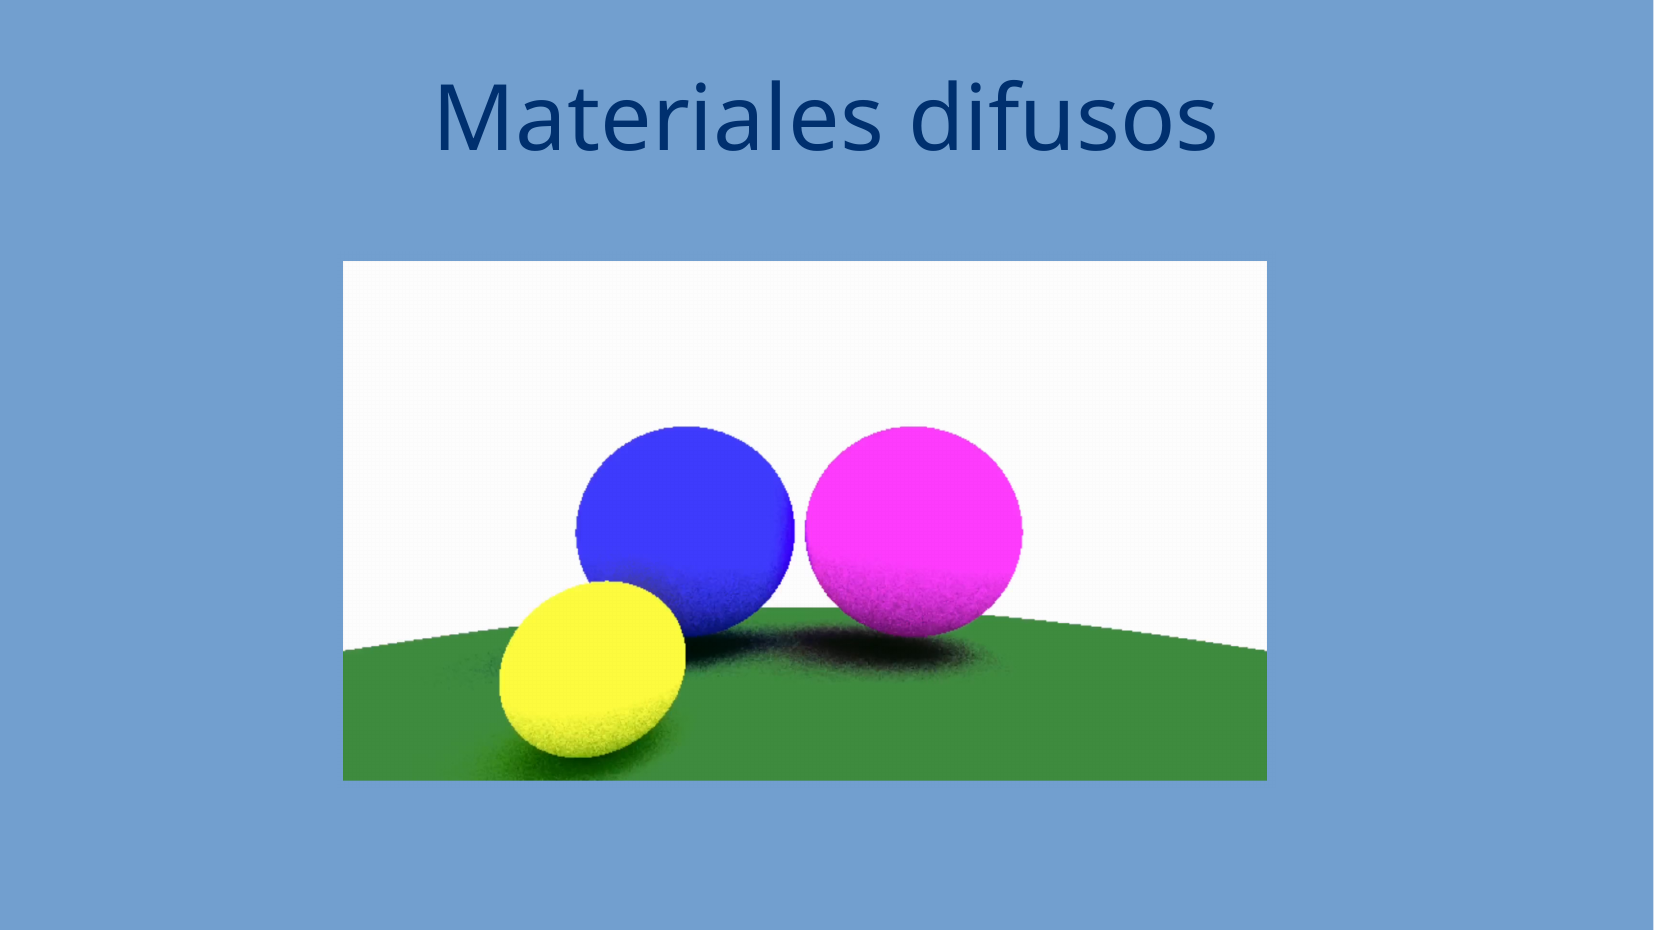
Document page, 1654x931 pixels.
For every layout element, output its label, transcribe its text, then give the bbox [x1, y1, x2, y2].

title Materiales difusos [82, 37, 1571, 193]
picture [337, 251, 1276, 788]
